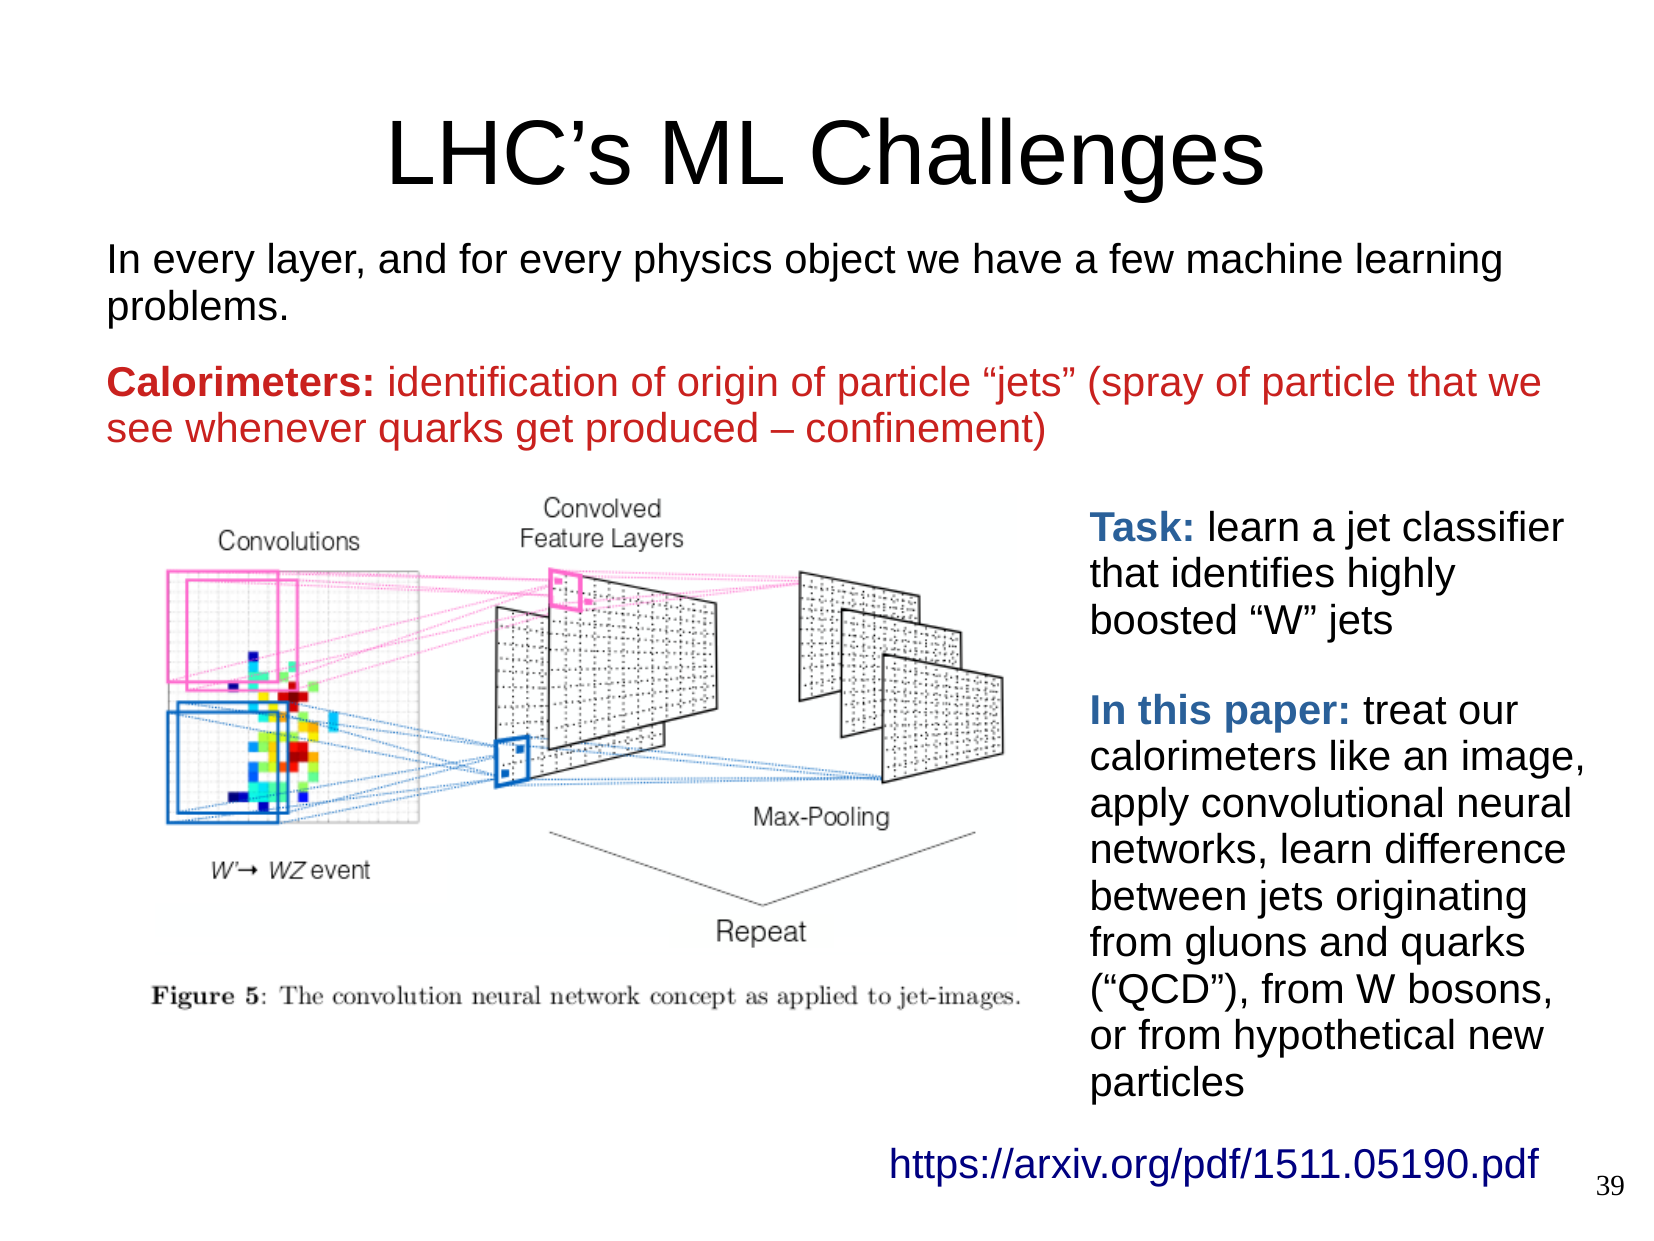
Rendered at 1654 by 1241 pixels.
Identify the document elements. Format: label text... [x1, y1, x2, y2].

picture [76, 956, 1074, 1034]
title LHC’s ML Challenges [82, 49, 1571, 236]
list In every layer, and for every physics object we have a few machine learning problems. Calorimeters: identification of origin of particle “jets” (spray of particle that we see whenever quarks get produced – confinement) [35, 236, 1607, 956]
text_box Task: learn a jet classifier that identifies highly boosted “W” jets [1074, 496, 1607, 679]
text_box https://arxiv.org/pdf/1511.05190.pdf [874, 1133, 1619, 1220]
text_box In this paper: treat our calorimeters like an image, apply convolutional neural networks, learn difference between jets originating from gluons and quarks (“QCD”), from W bosons, or from hypothetical new particles [1074, 679, 1619, 1113]
